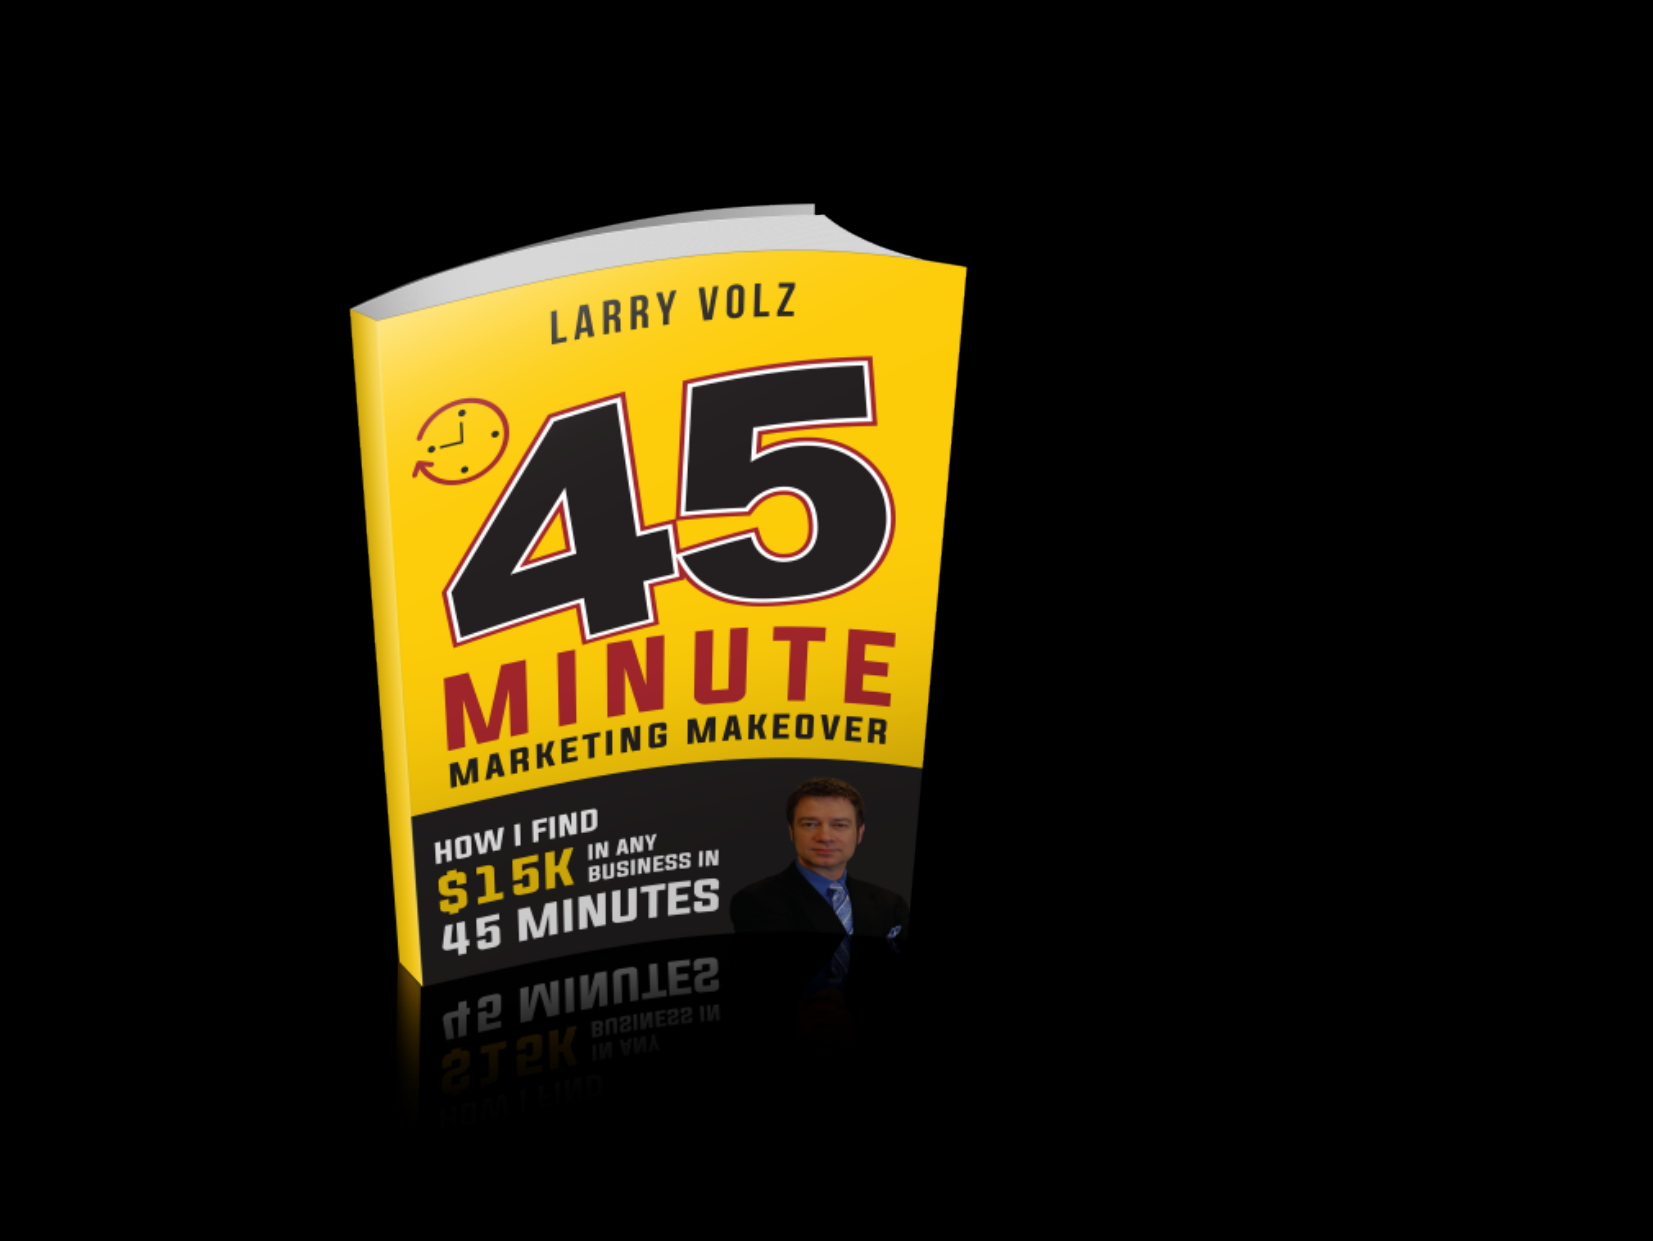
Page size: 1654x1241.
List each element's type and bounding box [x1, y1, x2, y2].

picture [285, 179, 991, 1128]
